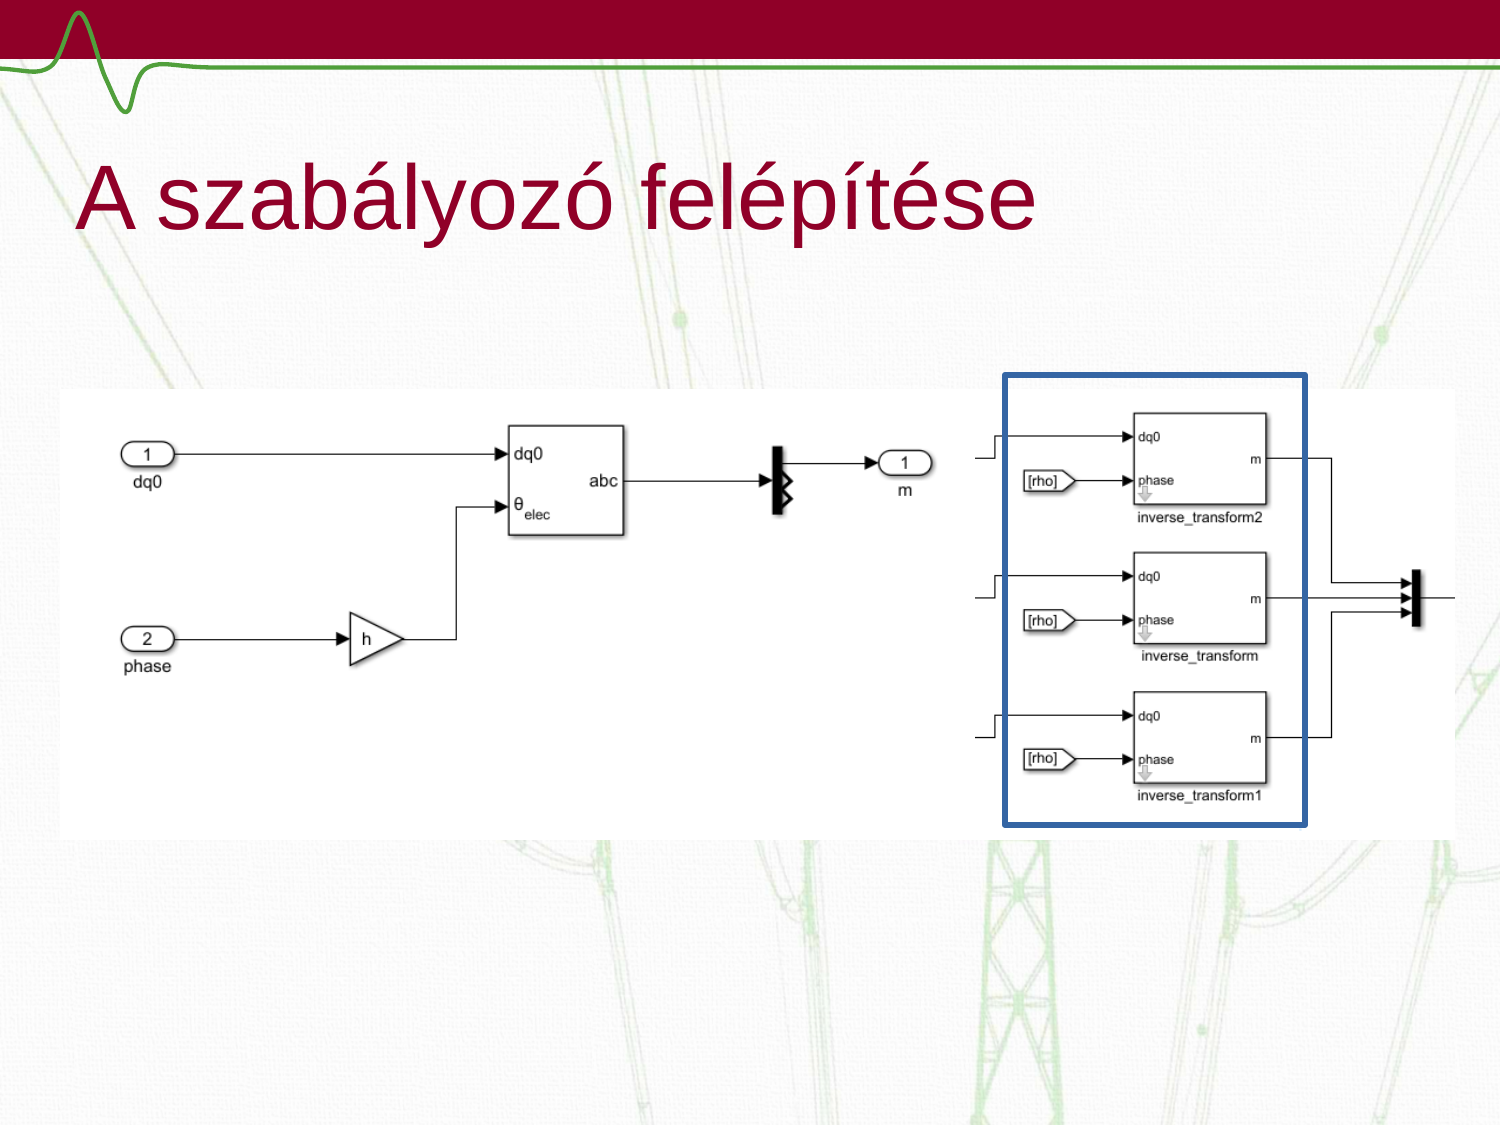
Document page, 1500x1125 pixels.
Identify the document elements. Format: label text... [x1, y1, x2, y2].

title A szabályozó felépítése [75, 103, 1425, 292]
picture [102, 59, 1500, 103]
picture [0, 59, 53, 69]
picture [0, 59, 1500, 1125]
